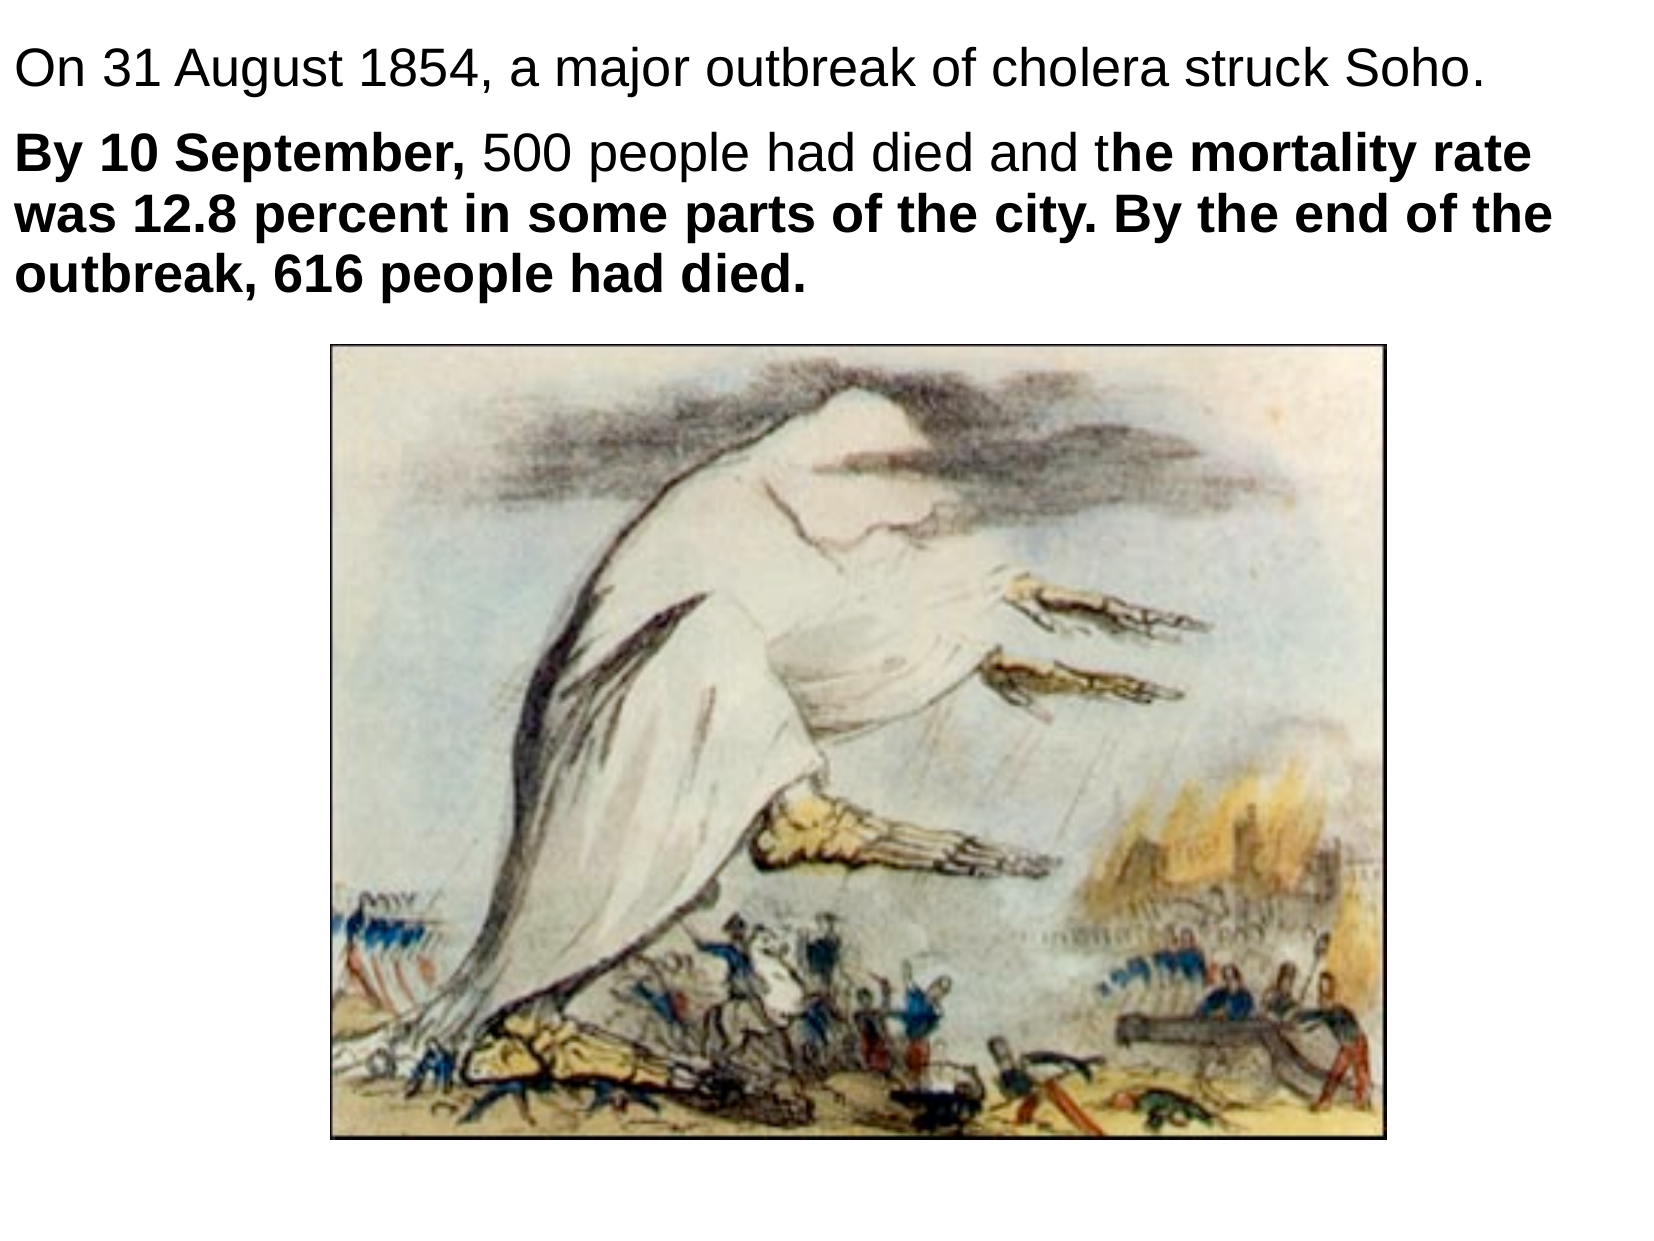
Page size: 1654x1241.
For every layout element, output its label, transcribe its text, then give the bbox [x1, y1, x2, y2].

picture [330, 344, 1387, 1140]
text_box On 31 August 1854, a major outbreak of cholera struck Soho. By 10 September, 500 people had died and the mortality rate was 12.8 percent in some parts of the city. By the end of the outbreak, 616 people had died. [0, 30, 1654, 362]
